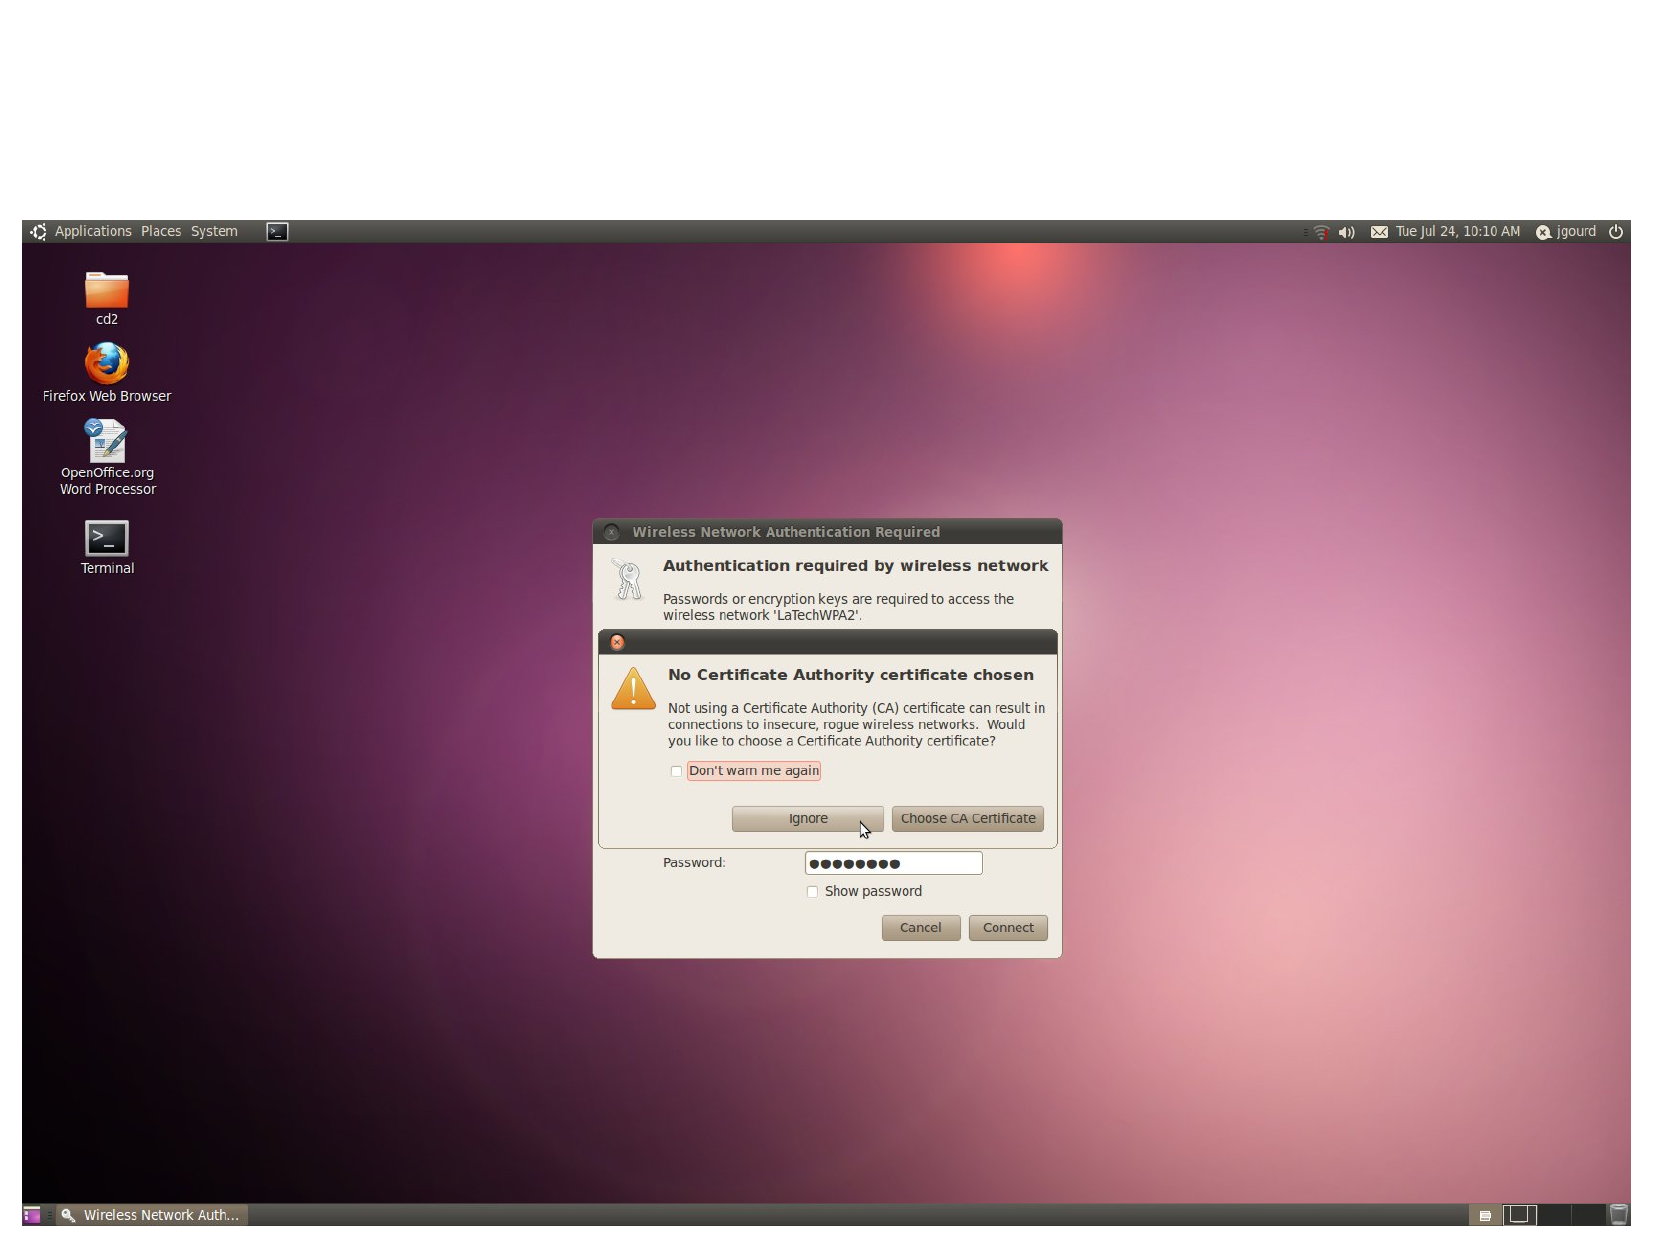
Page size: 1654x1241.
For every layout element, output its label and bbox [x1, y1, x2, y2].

picture [22, 220, 1631, 1226]
